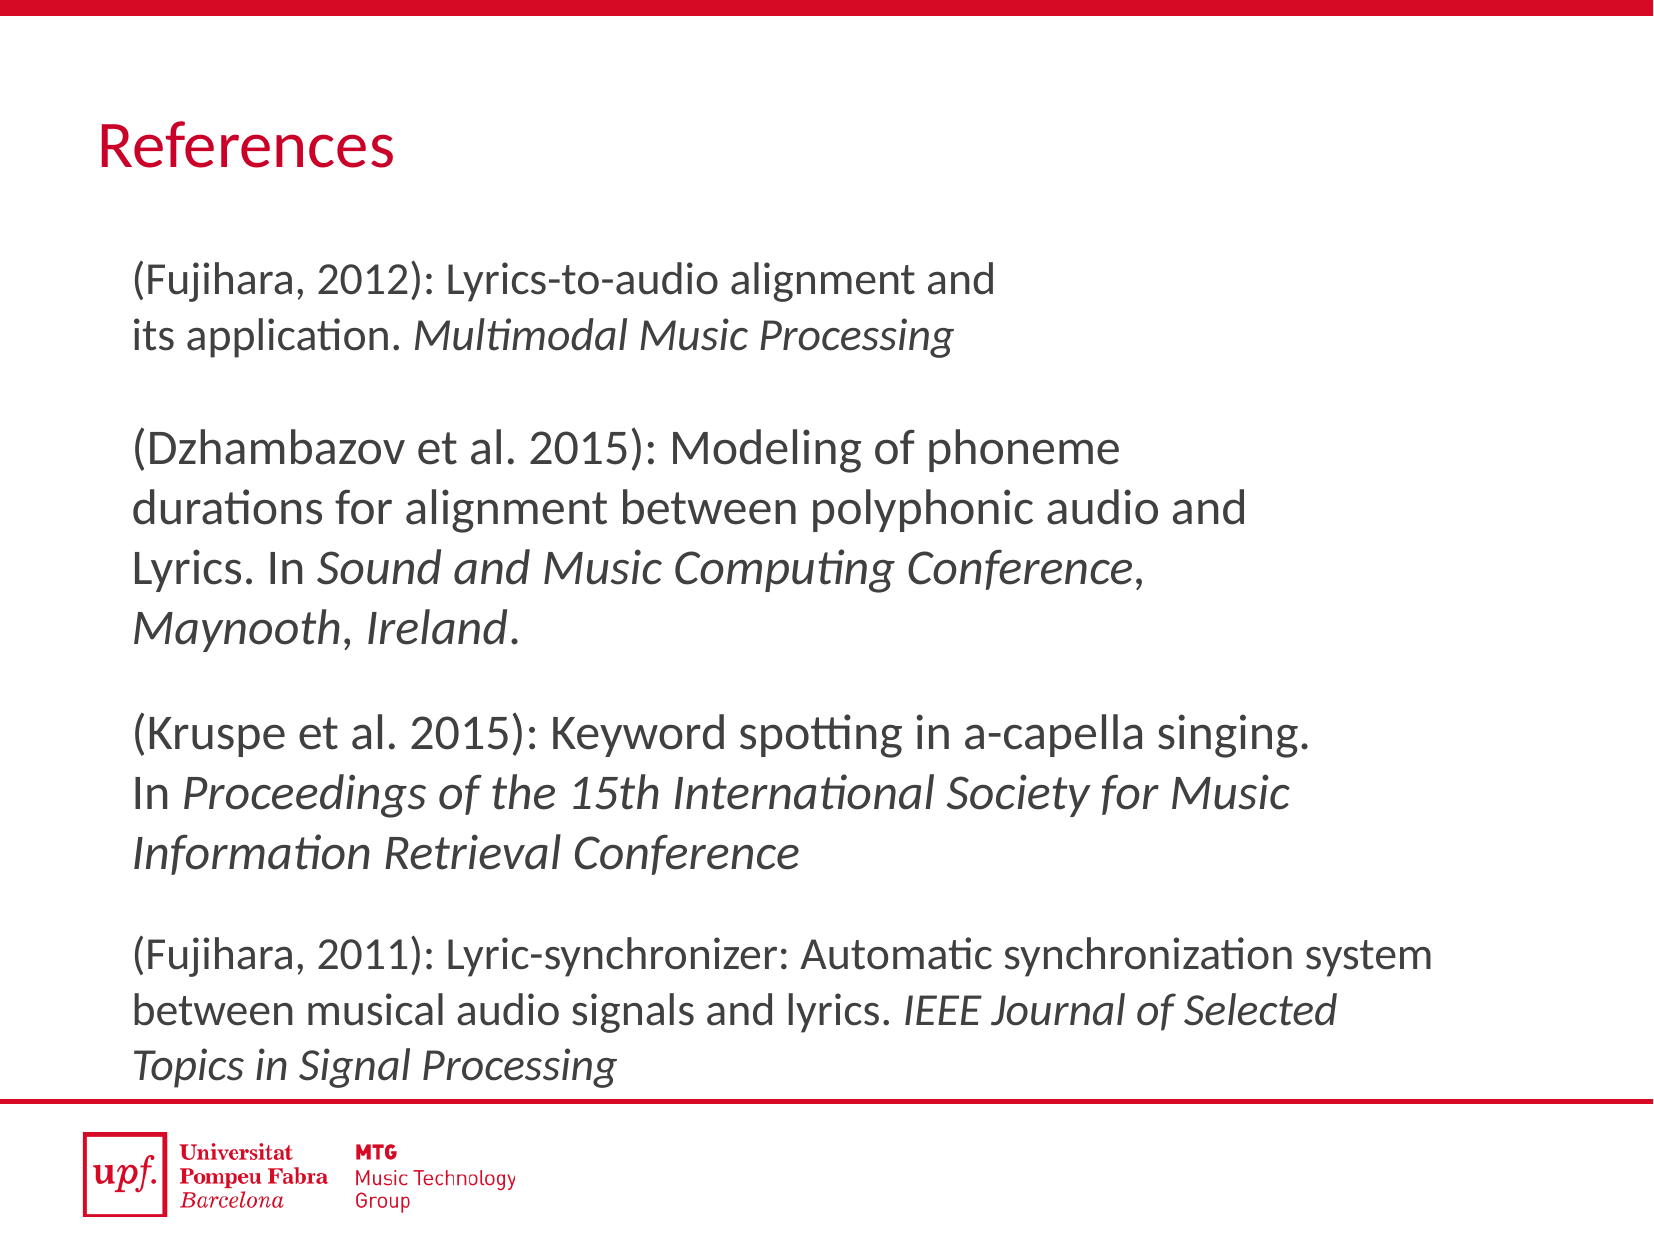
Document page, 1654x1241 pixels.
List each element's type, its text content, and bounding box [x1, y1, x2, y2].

text_box References [82, 92, 1571, 234]
text_box (Fujihara, 2012): Lyrics-to-audio alignment and its application. Multimodal Music Processing (Dzhambazov et al. 2015): Modeling of phoneme durations for alignment between polyphonic audio and Lyrics. In Sound and Music Computing Conference, Maynooth, Ireland. (Kruspe et al. 2015): Keyword spotting in a-capella singing. In Proceedings of the 15th International Society for Music Information Retrieval Conference (Fujihara, 2011): Lyric-synchronizer: Automatic synchronization system between musical audio signals and lyrics. IEEE Journal of Selected Topics in Signal Processing [116, 241, 1605, 1045]
